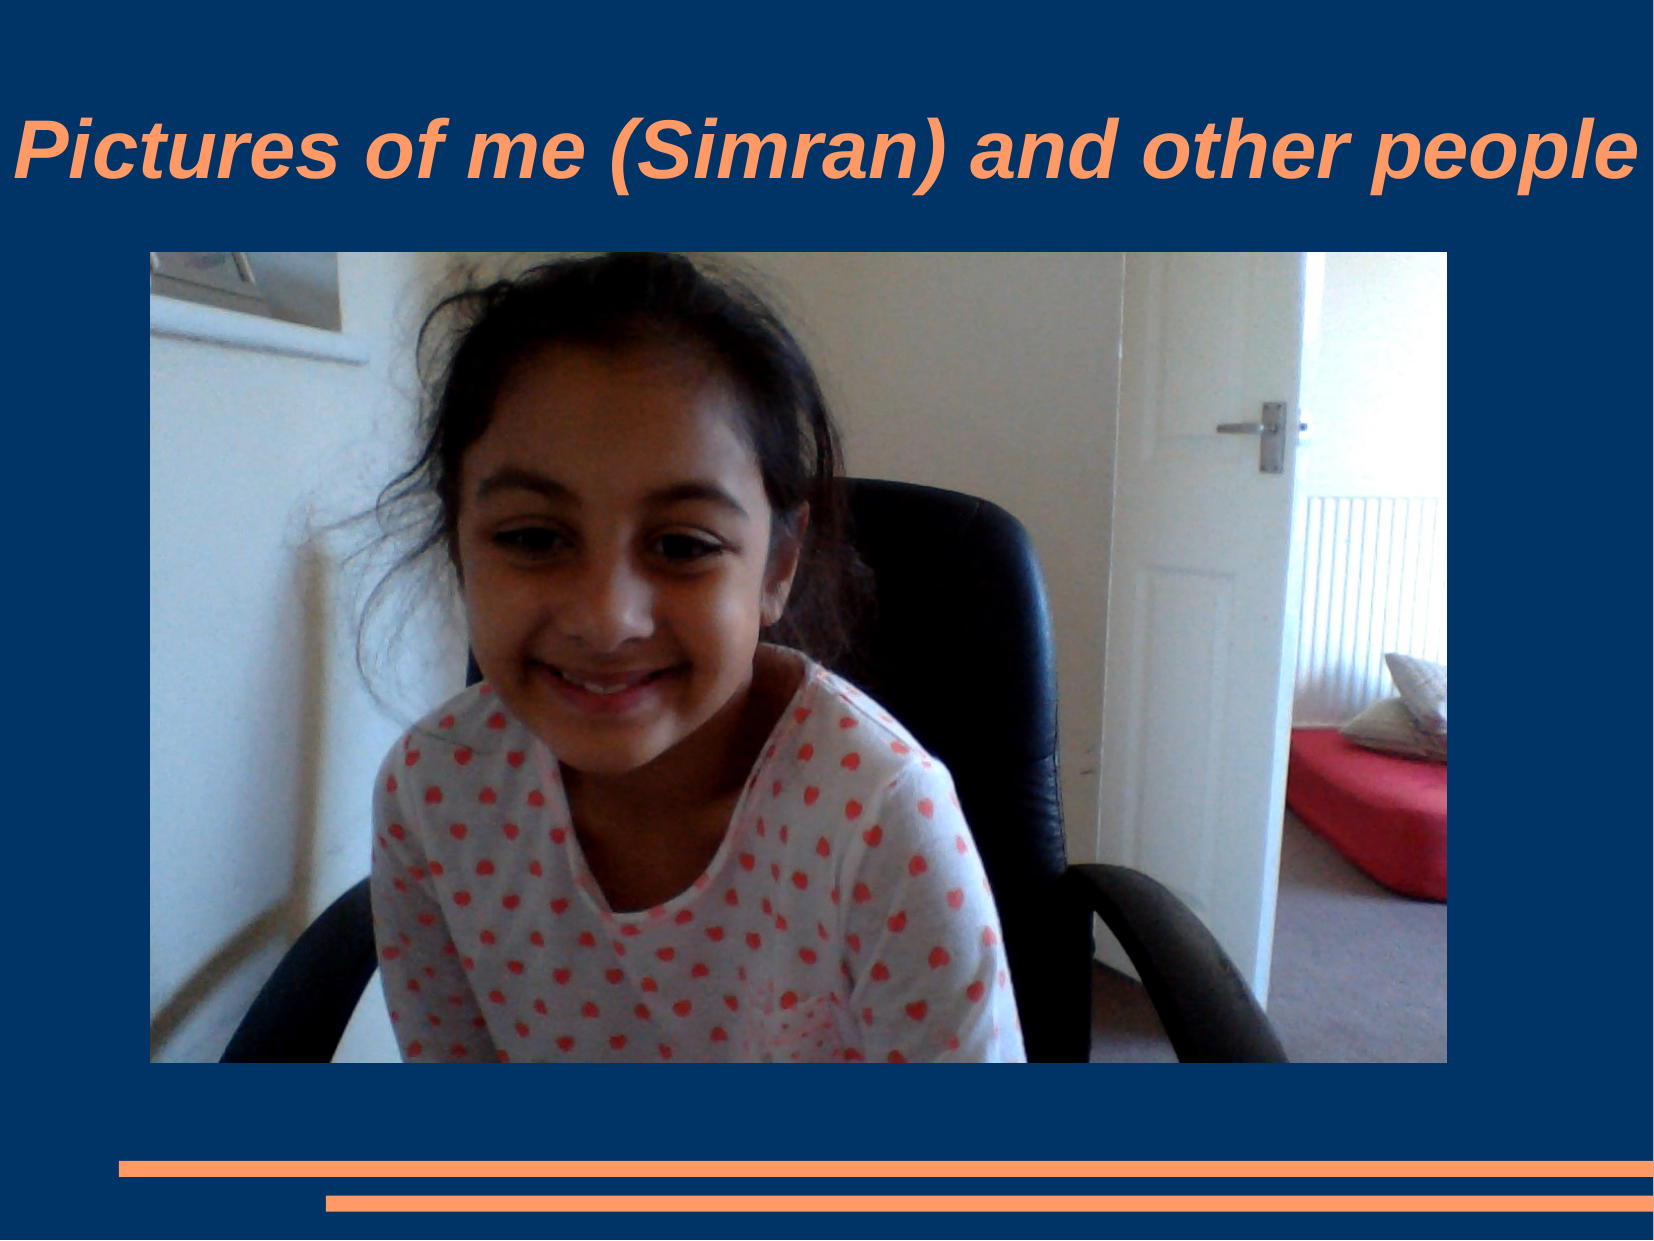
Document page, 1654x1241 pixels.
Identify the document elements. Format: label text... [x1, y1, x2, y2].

picture [150, 252, 1447, 1063]
title Pictures of me (Simran) and other people [13, 46, 1642, 254]
